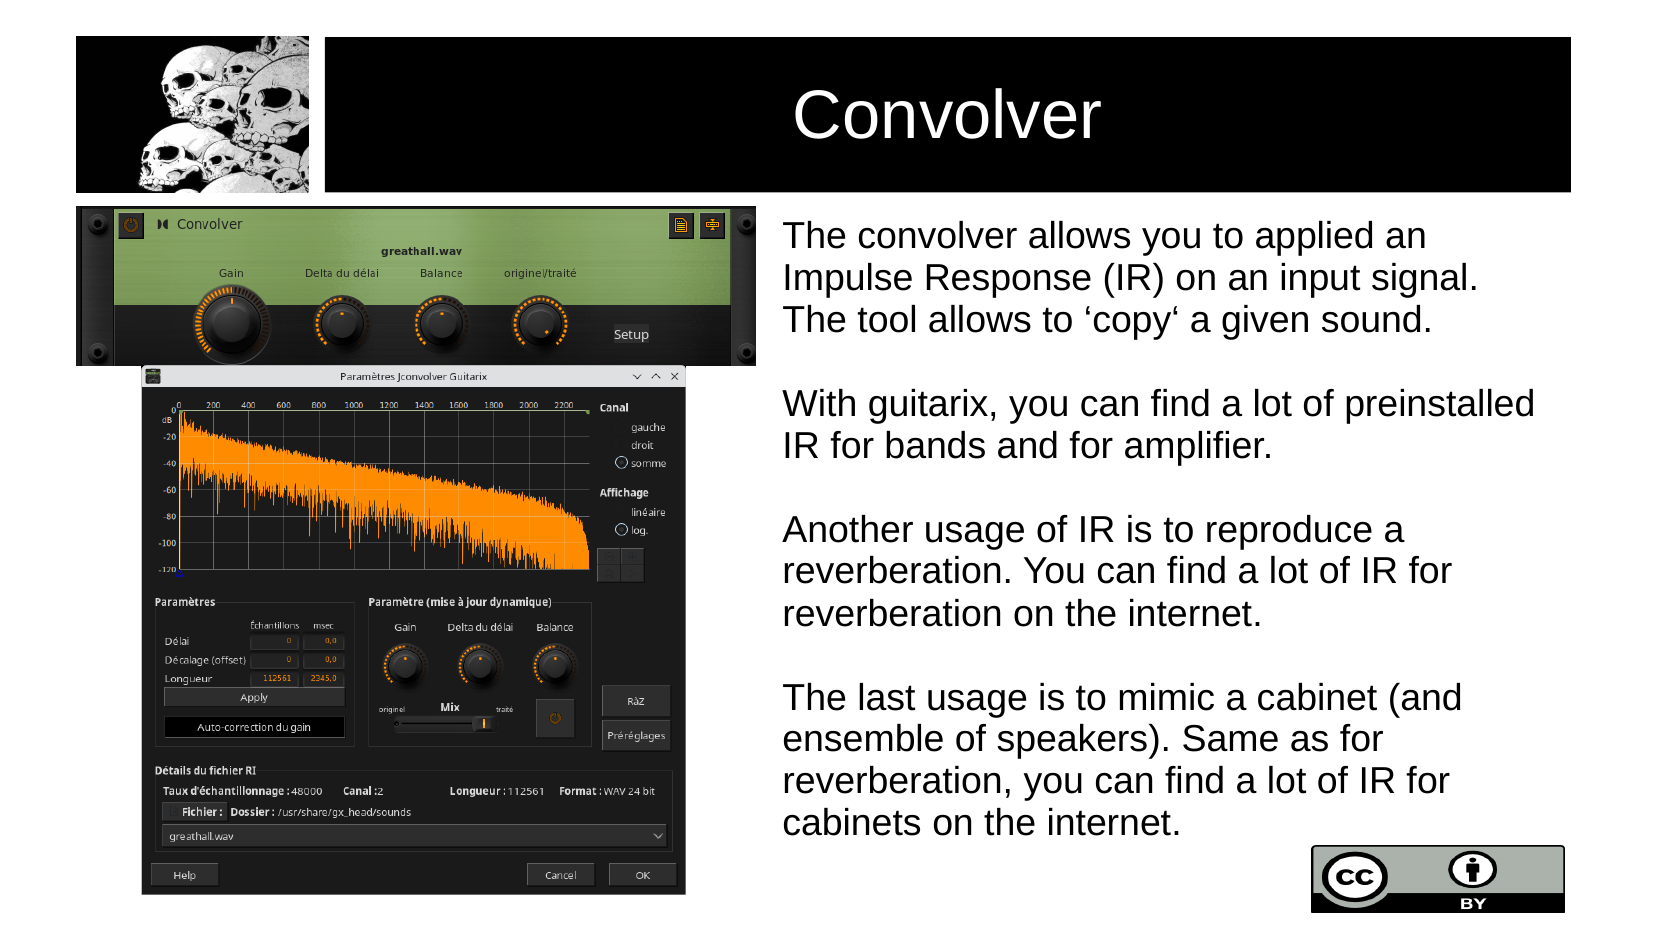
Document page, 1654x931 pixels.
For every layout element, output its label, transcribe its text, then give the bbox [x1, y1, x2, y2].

title Convolver [324, 37, 1571, 193]
picture [76, 36, 309, 193]
picture [1311, 852, 1565, 913]
picture [76, 206, 756, 895]
text_box The convolver allows you to applied an Impulse Response (IR) on an input signal. The tool allows to ‘copy‘ a given sound. With guitarix, you can find a lot of preinstalled IR for bands and for amplifier. Another usage of IR is to reproduce a reverberation. You can find a lot of IR for reverberation on the internet. The last usage is to mimic a cabinet (and ensemble of speakers). Same as for reverberation, you can find a lot of IR for cabinets on the internet. [767, 206, 1565, 852]
